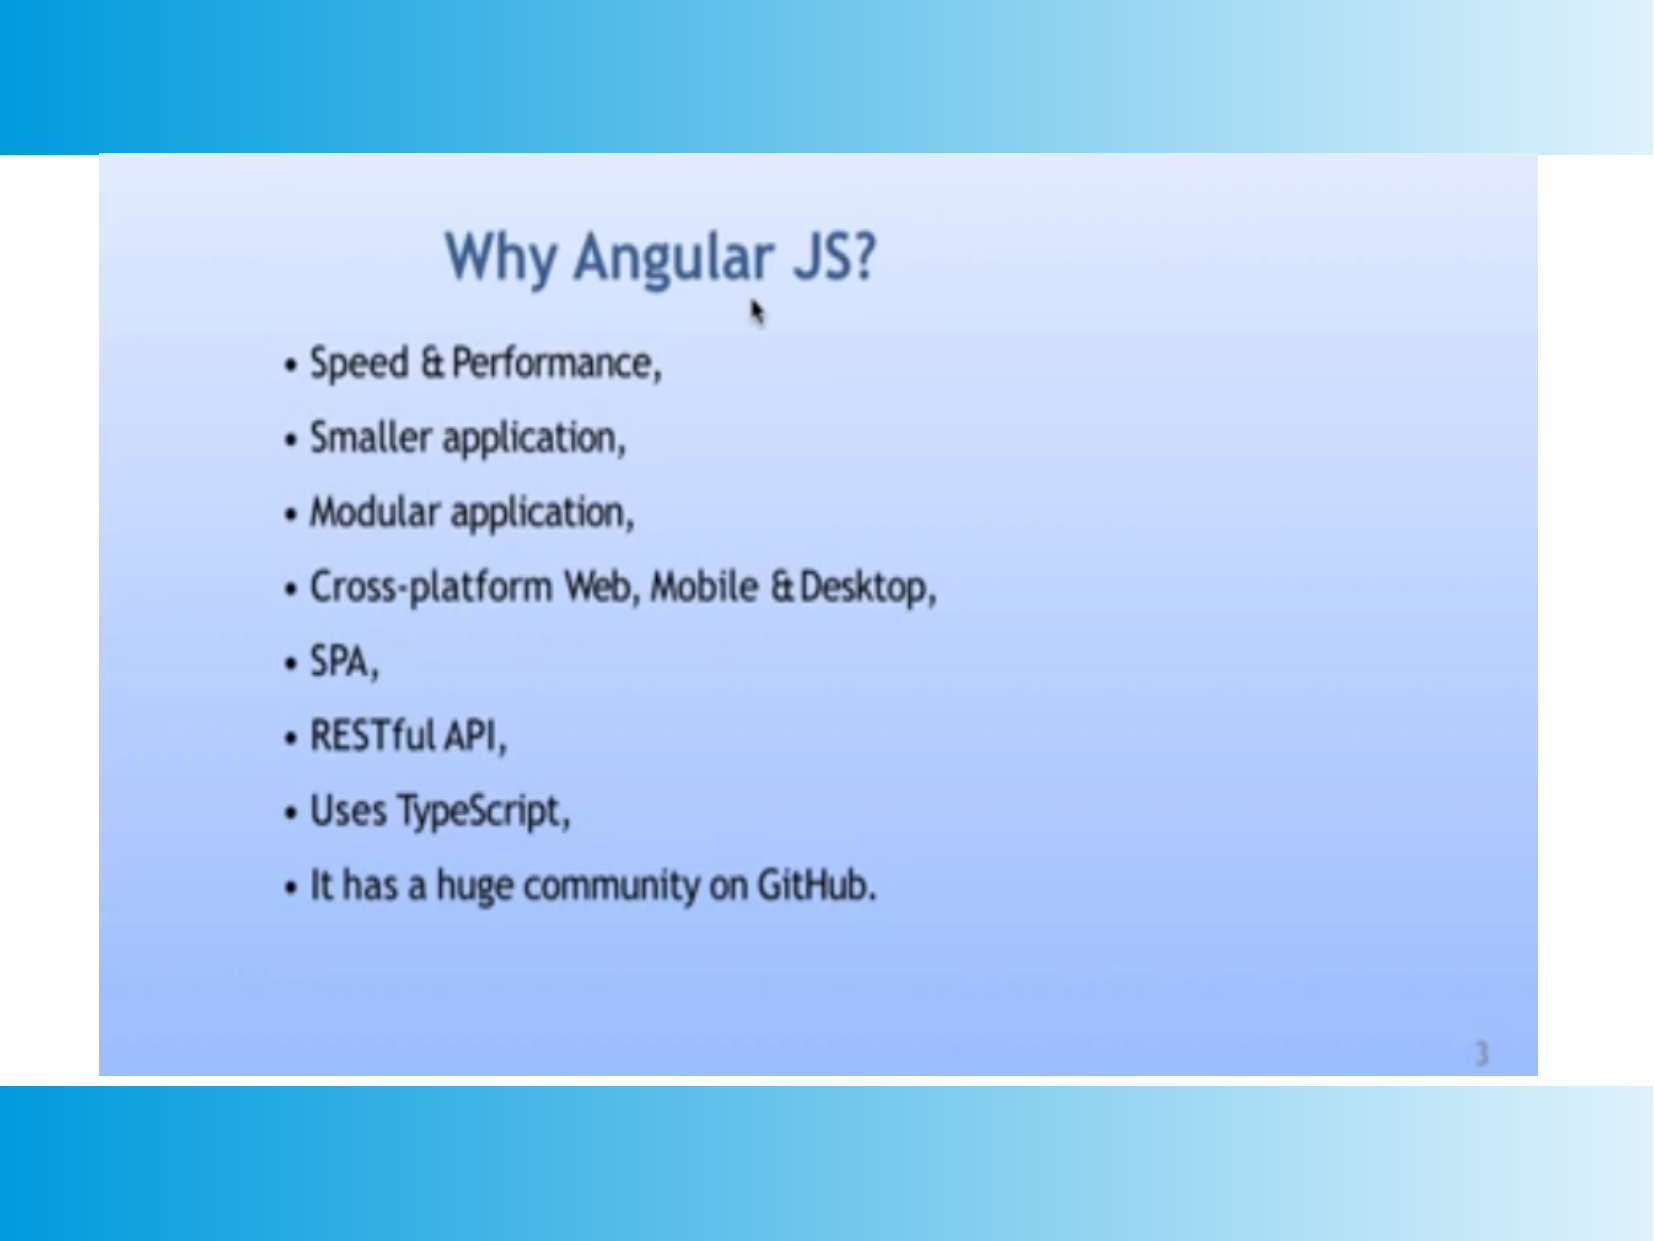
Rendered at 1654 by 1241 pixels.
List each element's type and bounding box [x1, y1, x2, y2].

picture [99, 0, 1538, 1076]
